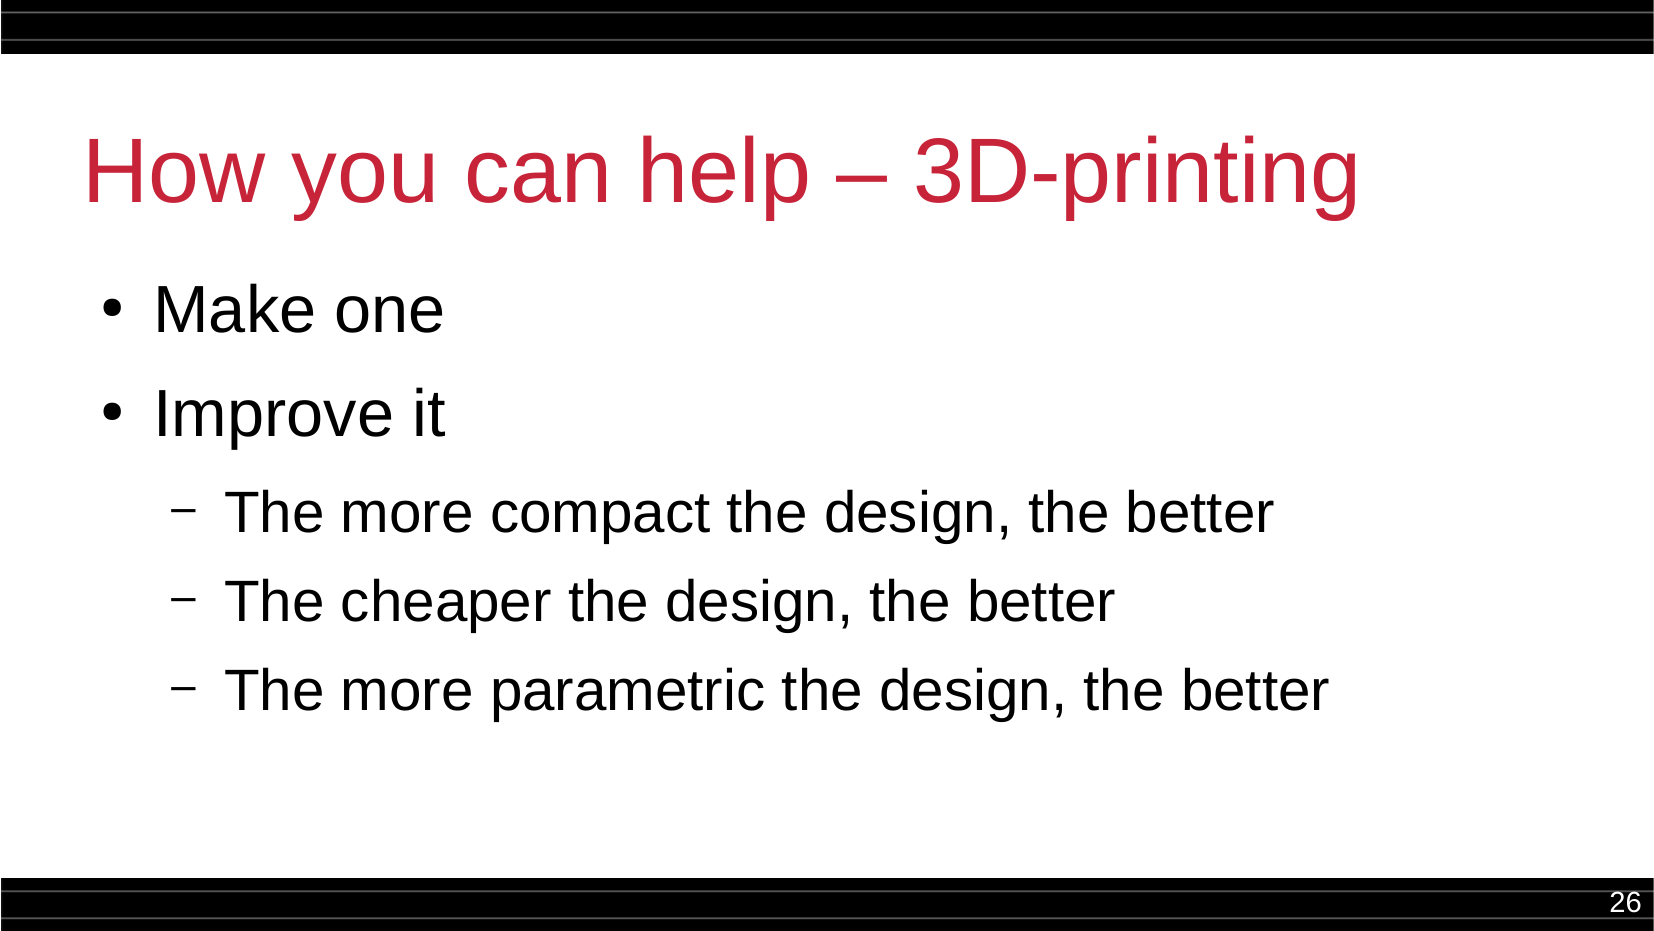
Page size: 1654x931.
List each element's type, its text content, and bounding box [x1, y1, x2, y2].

picture [1, 0, 1654, 54]
title How you can help – 3D-printing [82, 92, 1571, 249]
list Make one Improve it The more compact the design, the better The cheaper the design, the better The more parametric the design, the better [82, 271, 1571, 758]
picture [1, 878, 1654, 931]
